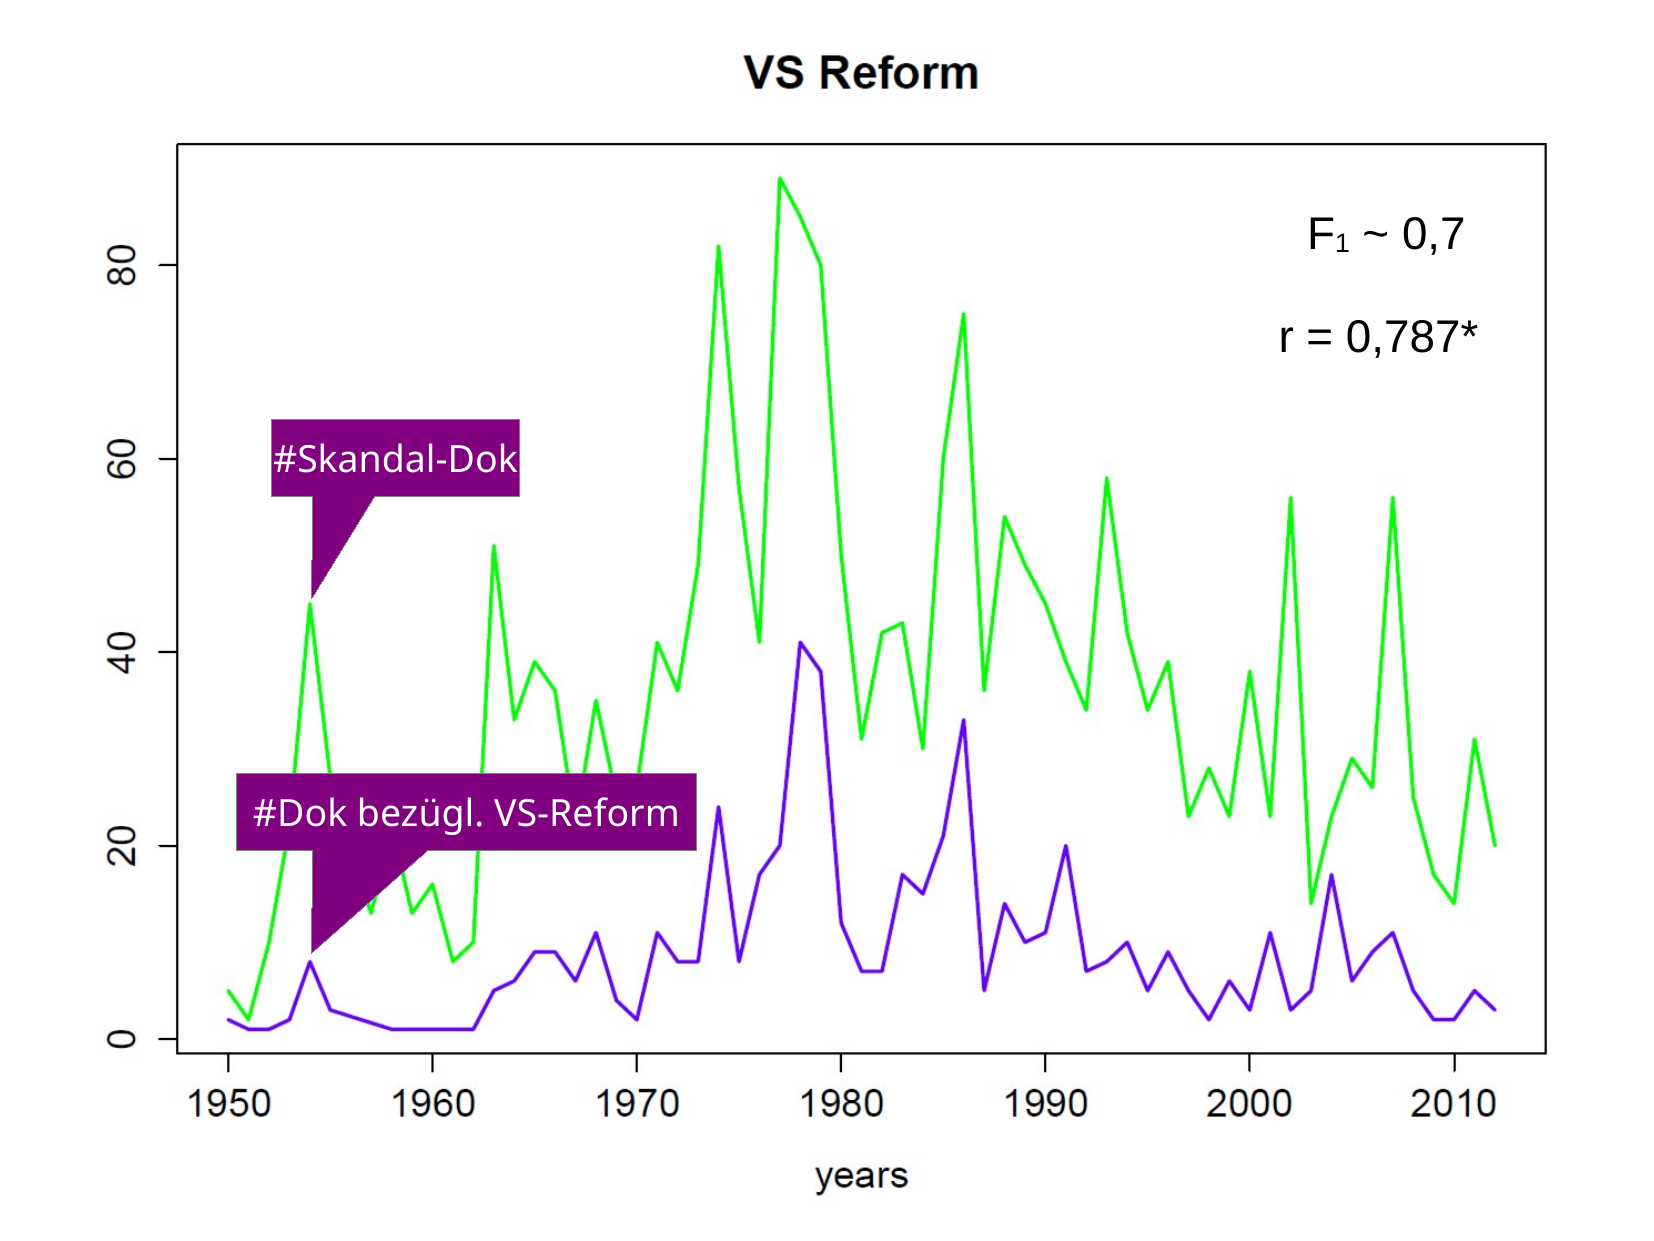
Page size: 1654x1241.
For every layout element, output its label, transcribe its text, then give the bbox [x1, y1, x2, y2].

text_box F1 ~ 0,7 r = 0,787* [1263, 200, 1494, 385]
picture [33, 0, 1619, 1232]
text_box #Skandal-Dok [271, 419, 520, 599]
text_box #Dok bezügl. VS-Reform [236, 773, 697, 954]
